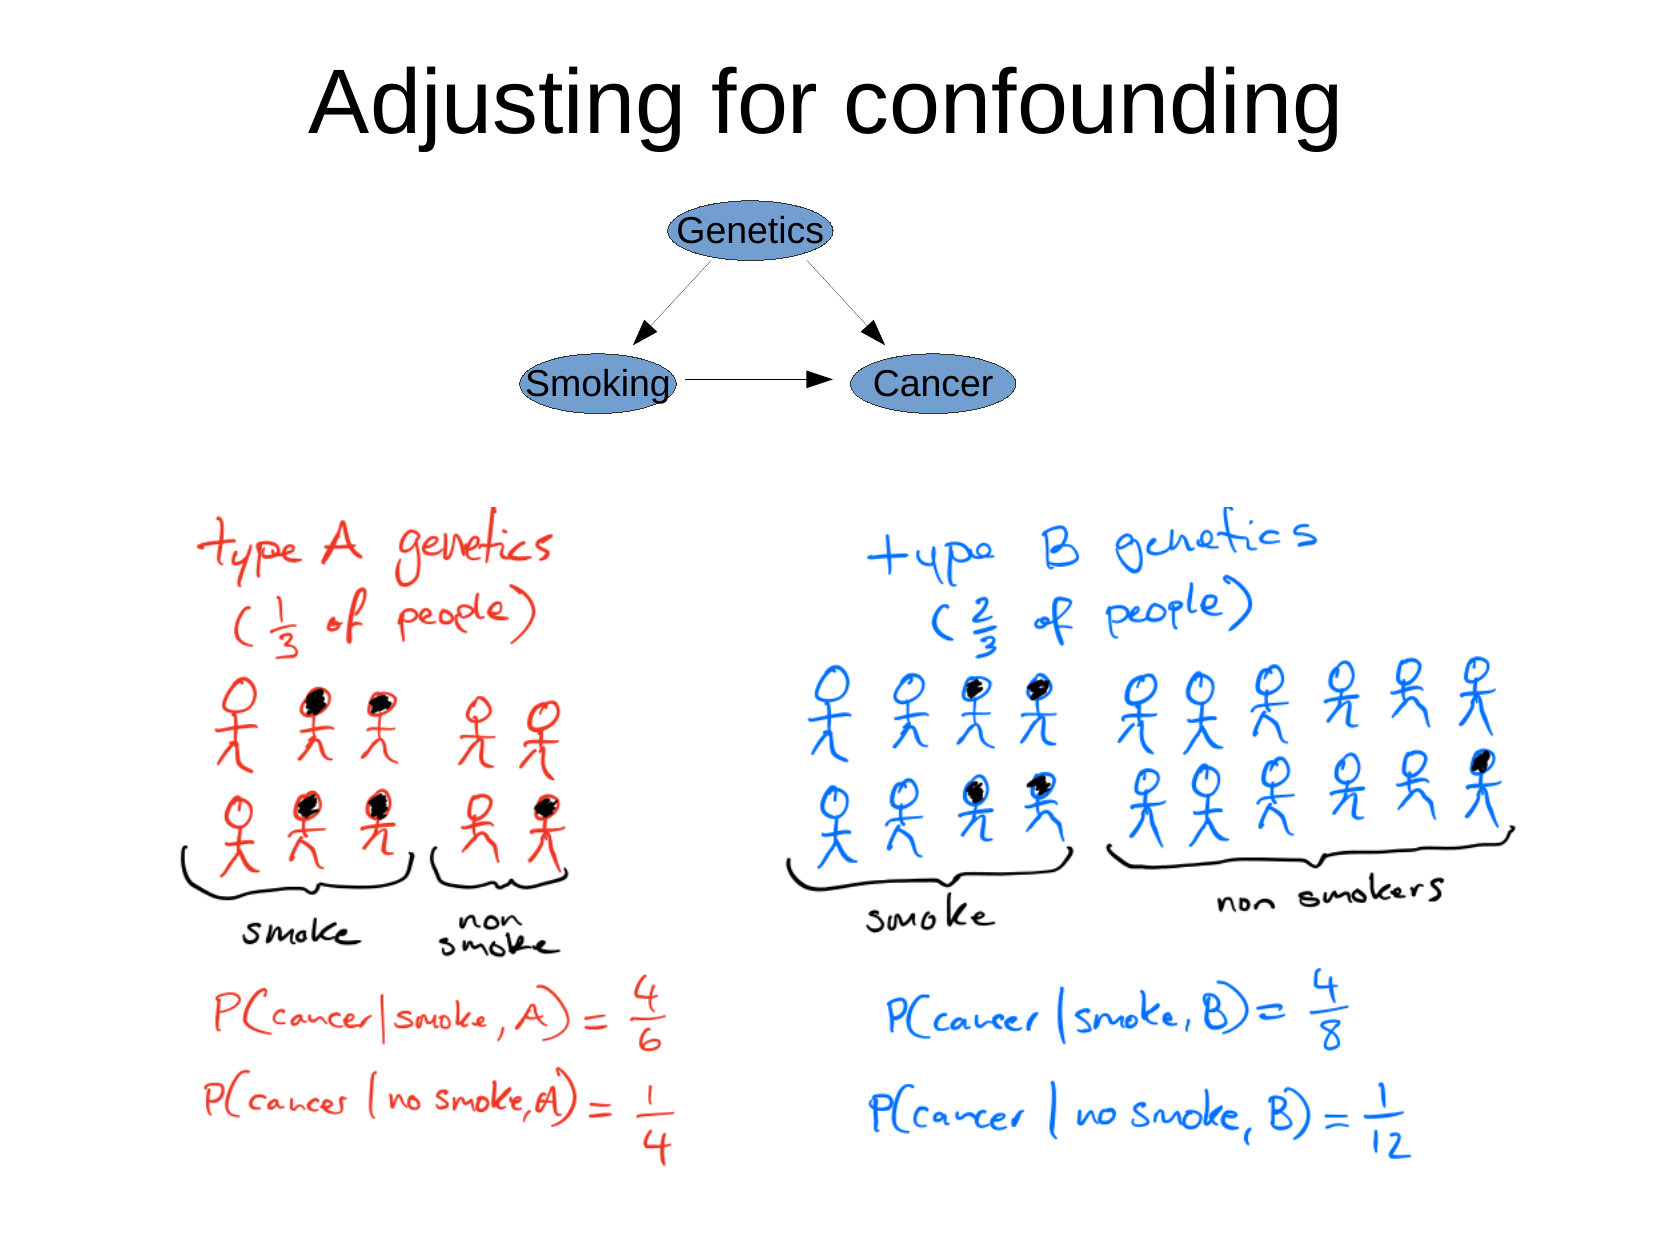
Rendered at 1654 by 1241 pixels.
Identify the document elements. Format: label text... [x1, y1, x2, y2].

text_box Genetics [667, 200, 834, 261]
title Adjusting for confounding [82, 11, 1571, 296]
text_box Cancer [850, 353, 1016, 414]
text_box Smoking [654, 378, 664, 394]
text_box Smoking [519, 353, 677, 414]
picture [141, 507, 1560, 1191]
